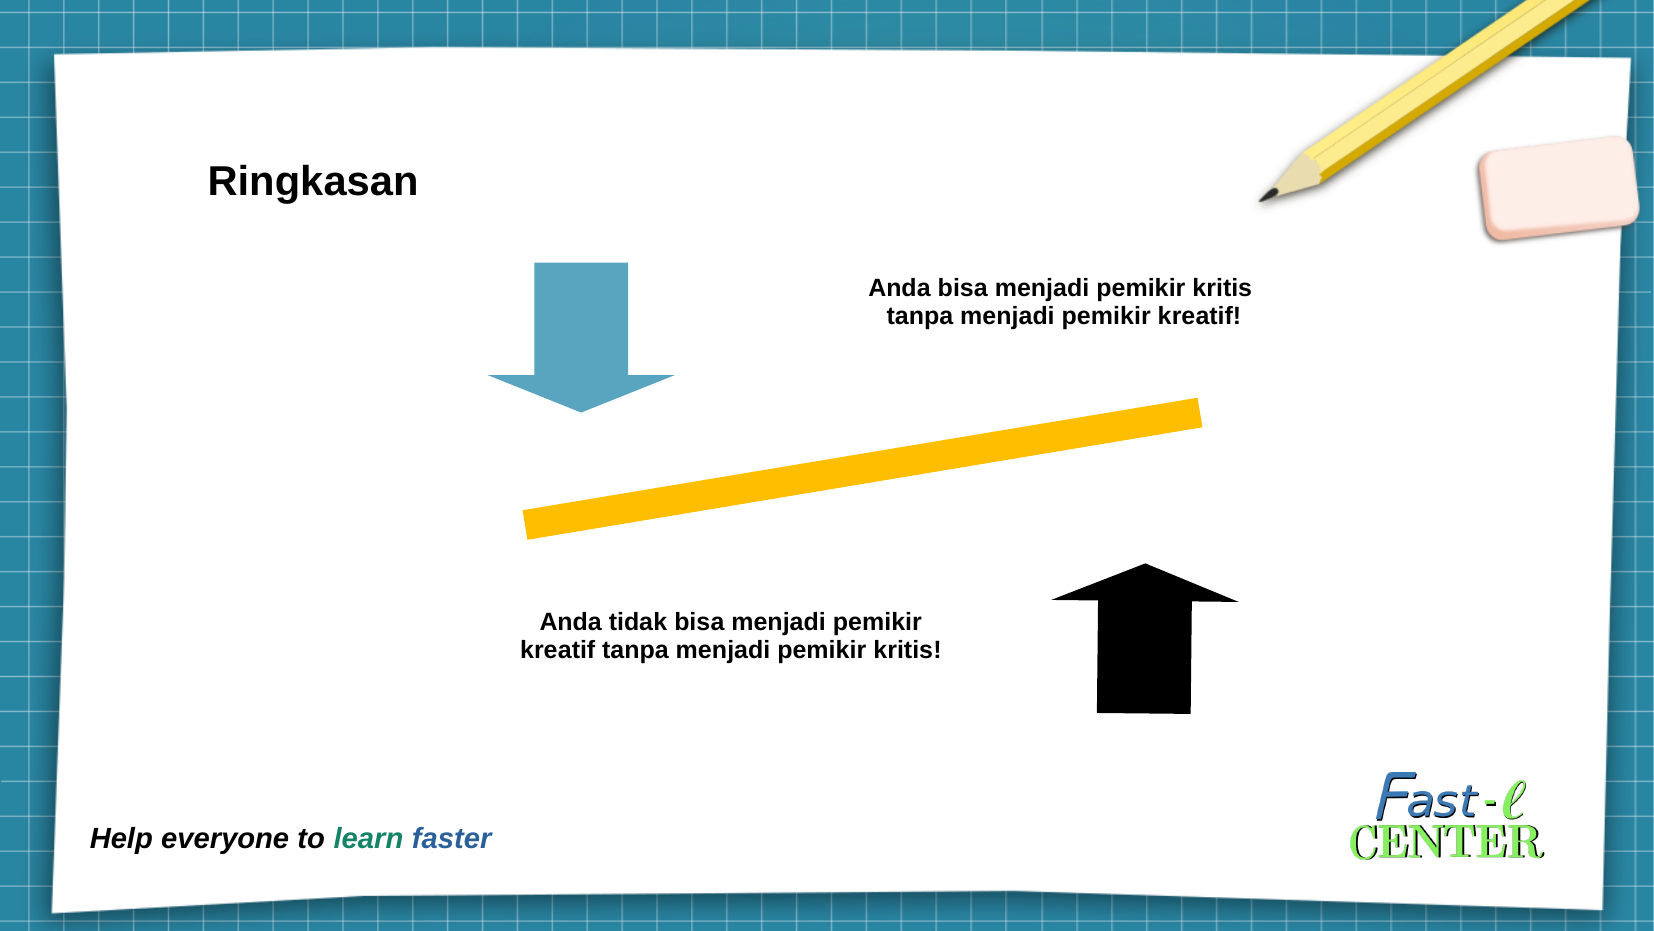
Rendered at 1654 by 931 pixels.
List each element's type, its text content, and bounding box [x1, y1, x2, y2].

text_box [487, 262, 676, 413]
text_box Anda bisa menjadi pemikir kritis tanpa menjadi pemikir kreatif! [853, 266, 1276, 338]
text_box Help everyone to learn faster [75, 814, 507, 863]
picture [0, 0, 1654, 931]
text_box Anda tidak bisa menjadi pemikir kreatif tanpa menjadi pemikir kritis! [487, 600, 976, 671]
text_box Ringkasan [150, 150, 488, 218]
text_box [1051, 563, 1239, 714]
